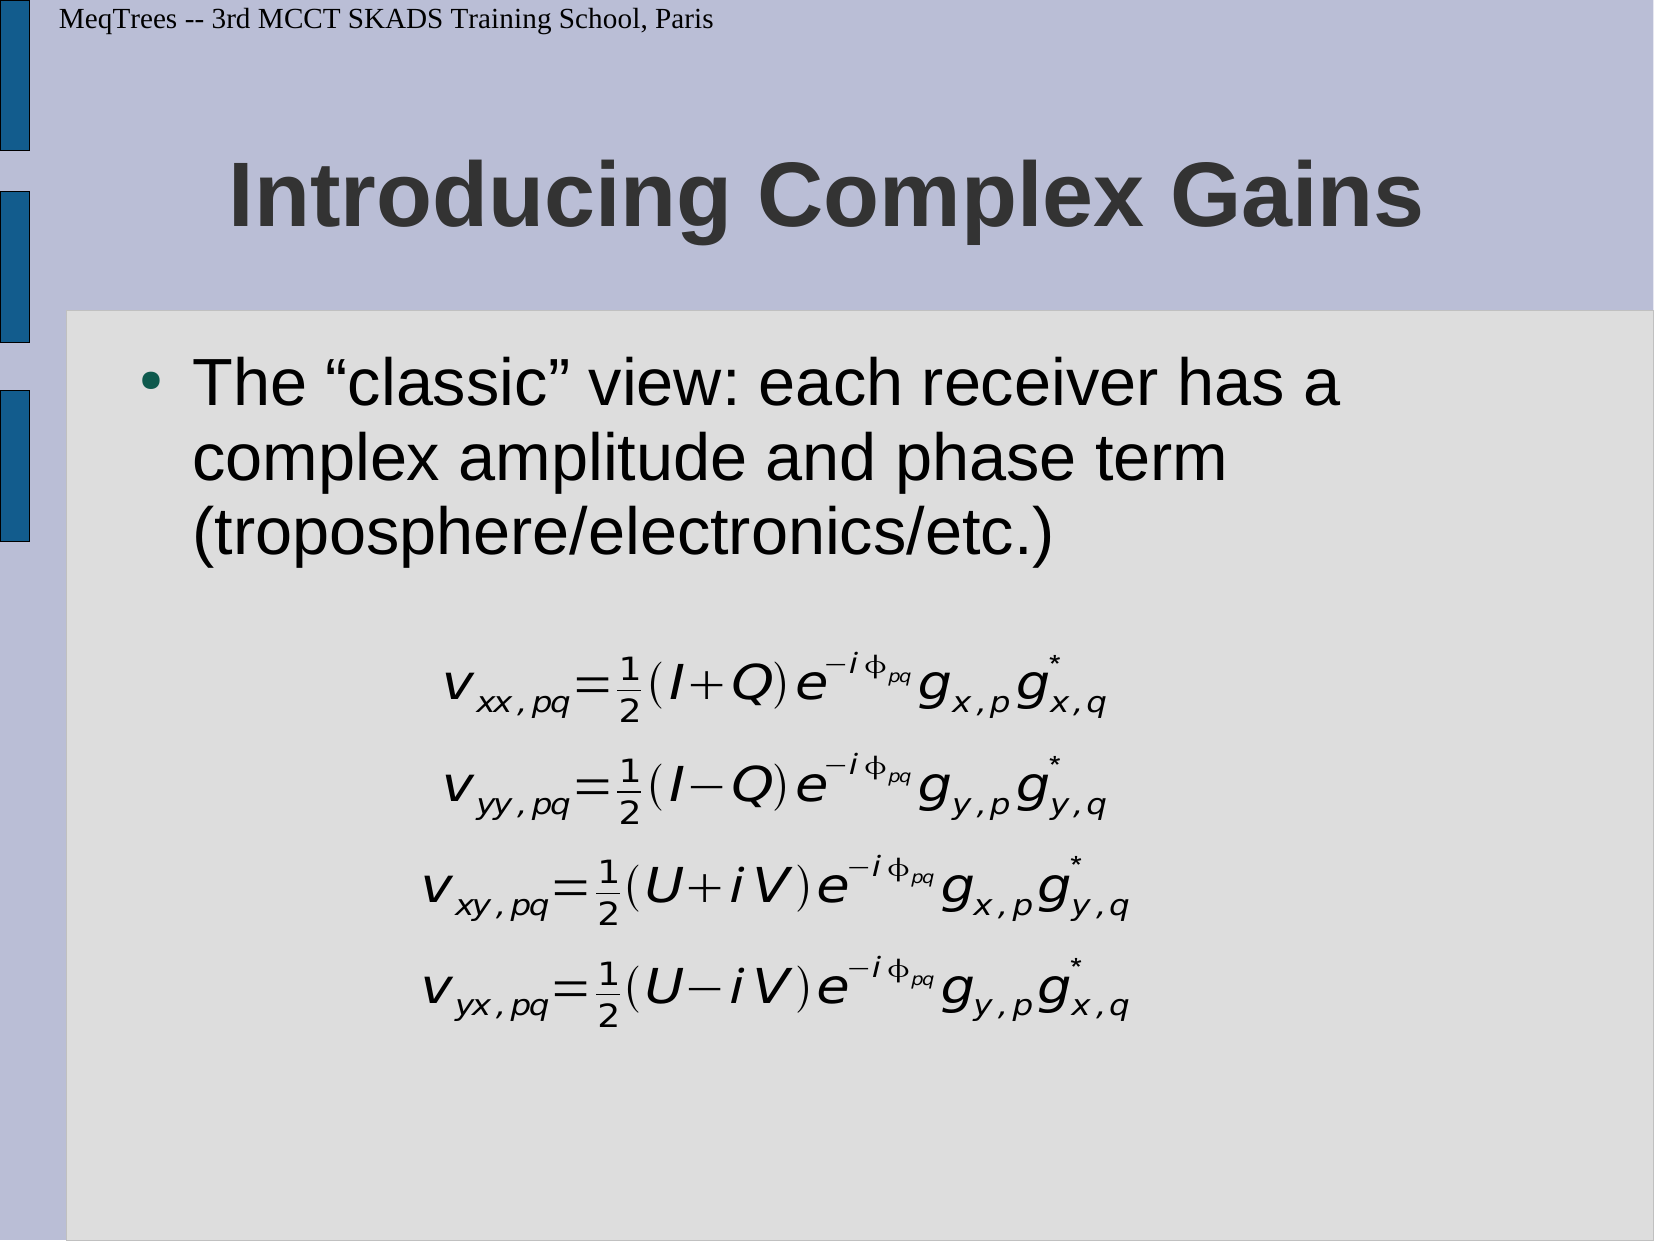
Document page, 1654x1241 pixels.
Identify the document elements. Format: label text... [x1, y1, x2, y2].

title Introducing Complex Gains [121, 98, 1534, 291]
chart [414, 633, 1134, 1123]
list The “classic” view: each receiver has a complex amplitude and phase term (troposphere/electronics/etc.) [121, 344, 1534, 1112]
